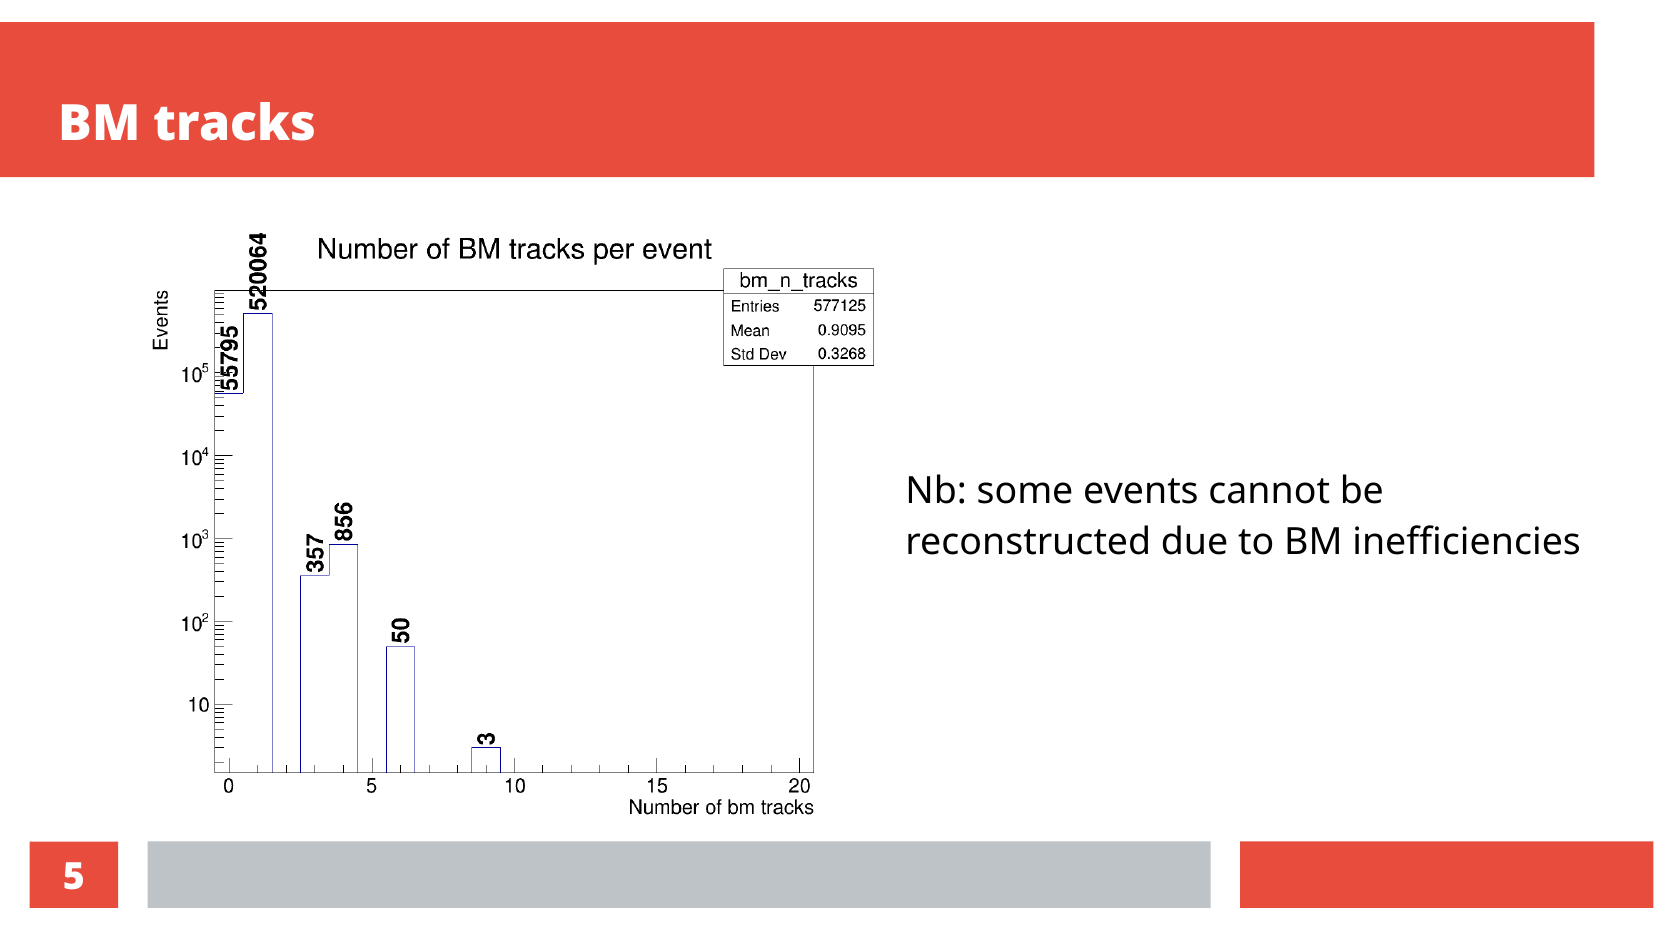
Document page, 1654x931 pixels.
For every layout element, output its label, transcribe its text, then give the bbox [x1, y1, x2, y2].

text_box Nb: some events cannot be reconstructed due to BM inefficiencies [890, 456, 1640, 559]
title BM tracks [59, 44, 1595, 156]
picture [145, 231, 886, 830]
